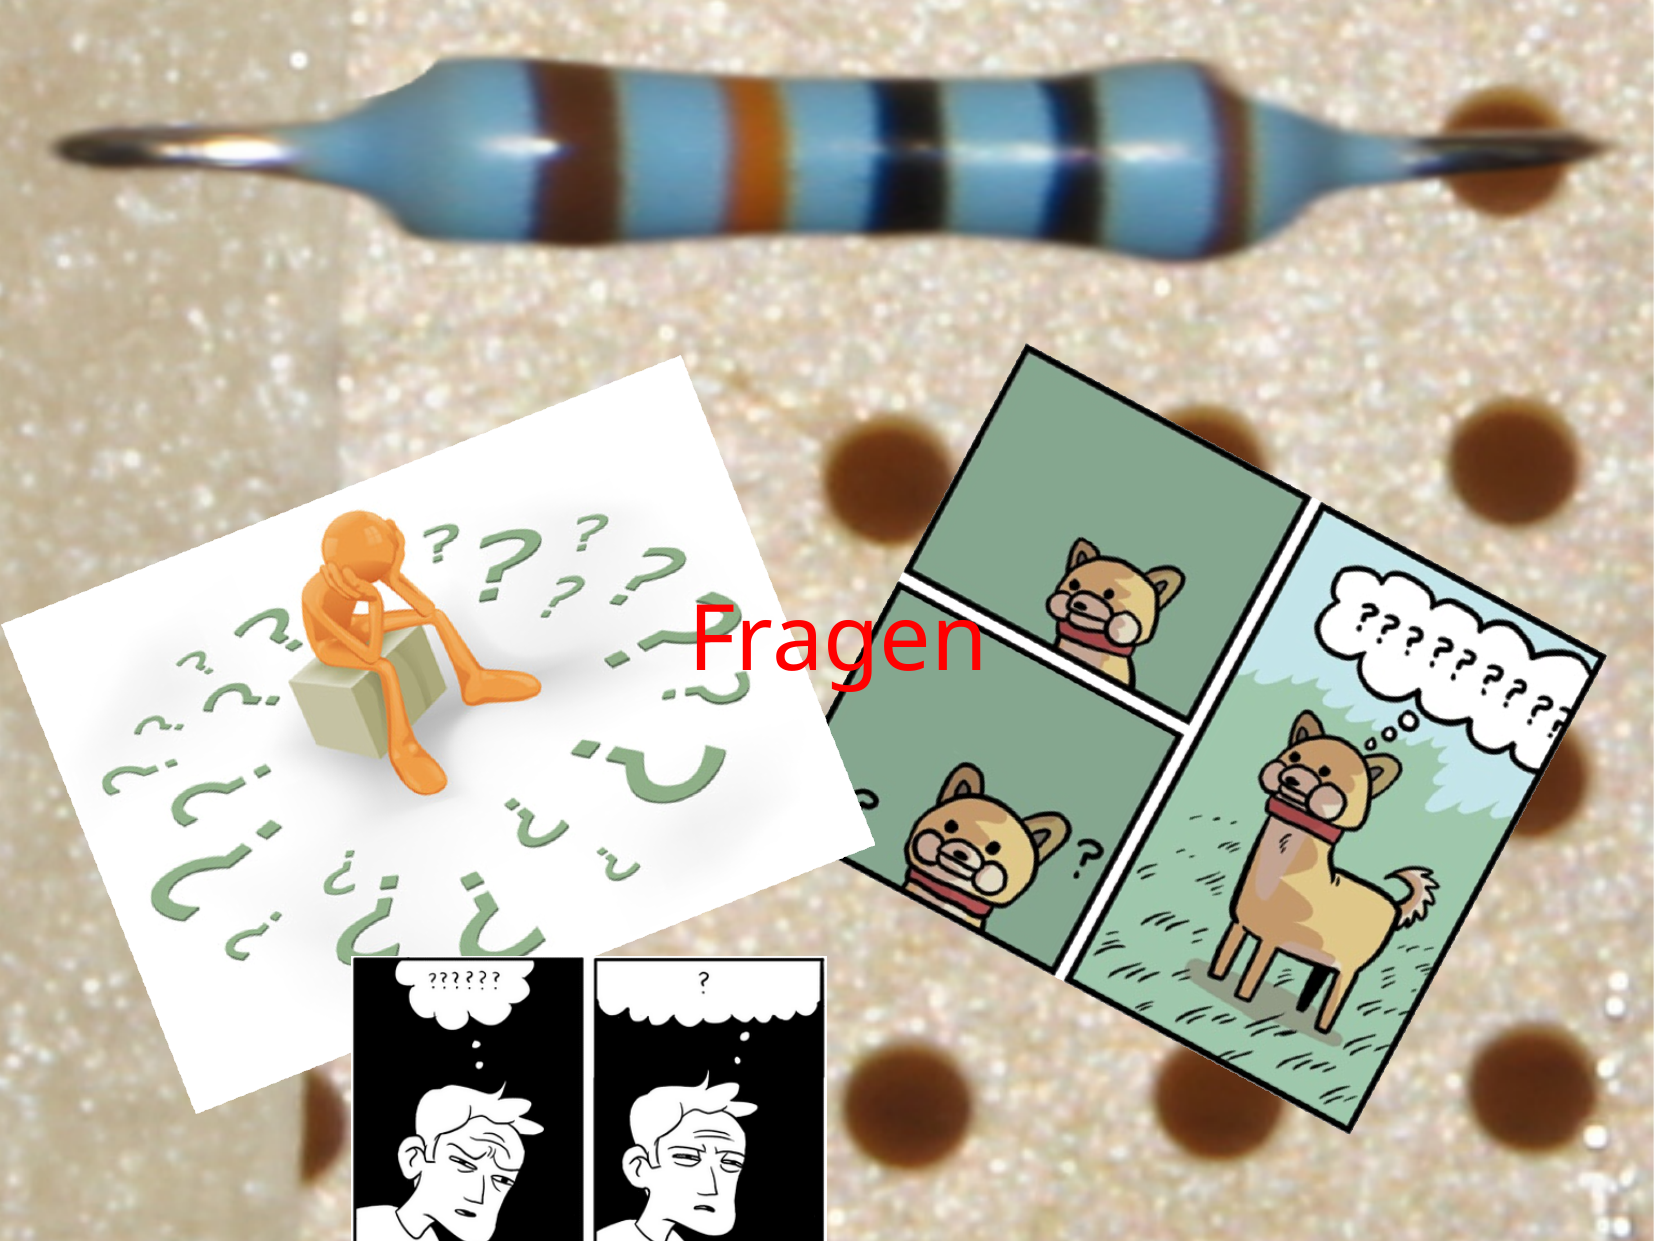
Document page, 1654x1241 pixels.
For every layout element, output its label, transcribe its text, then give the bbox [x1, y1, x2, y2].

title Fragen [94, 531, 1583, 739]
picture [0, 0, 1654, 1241]
